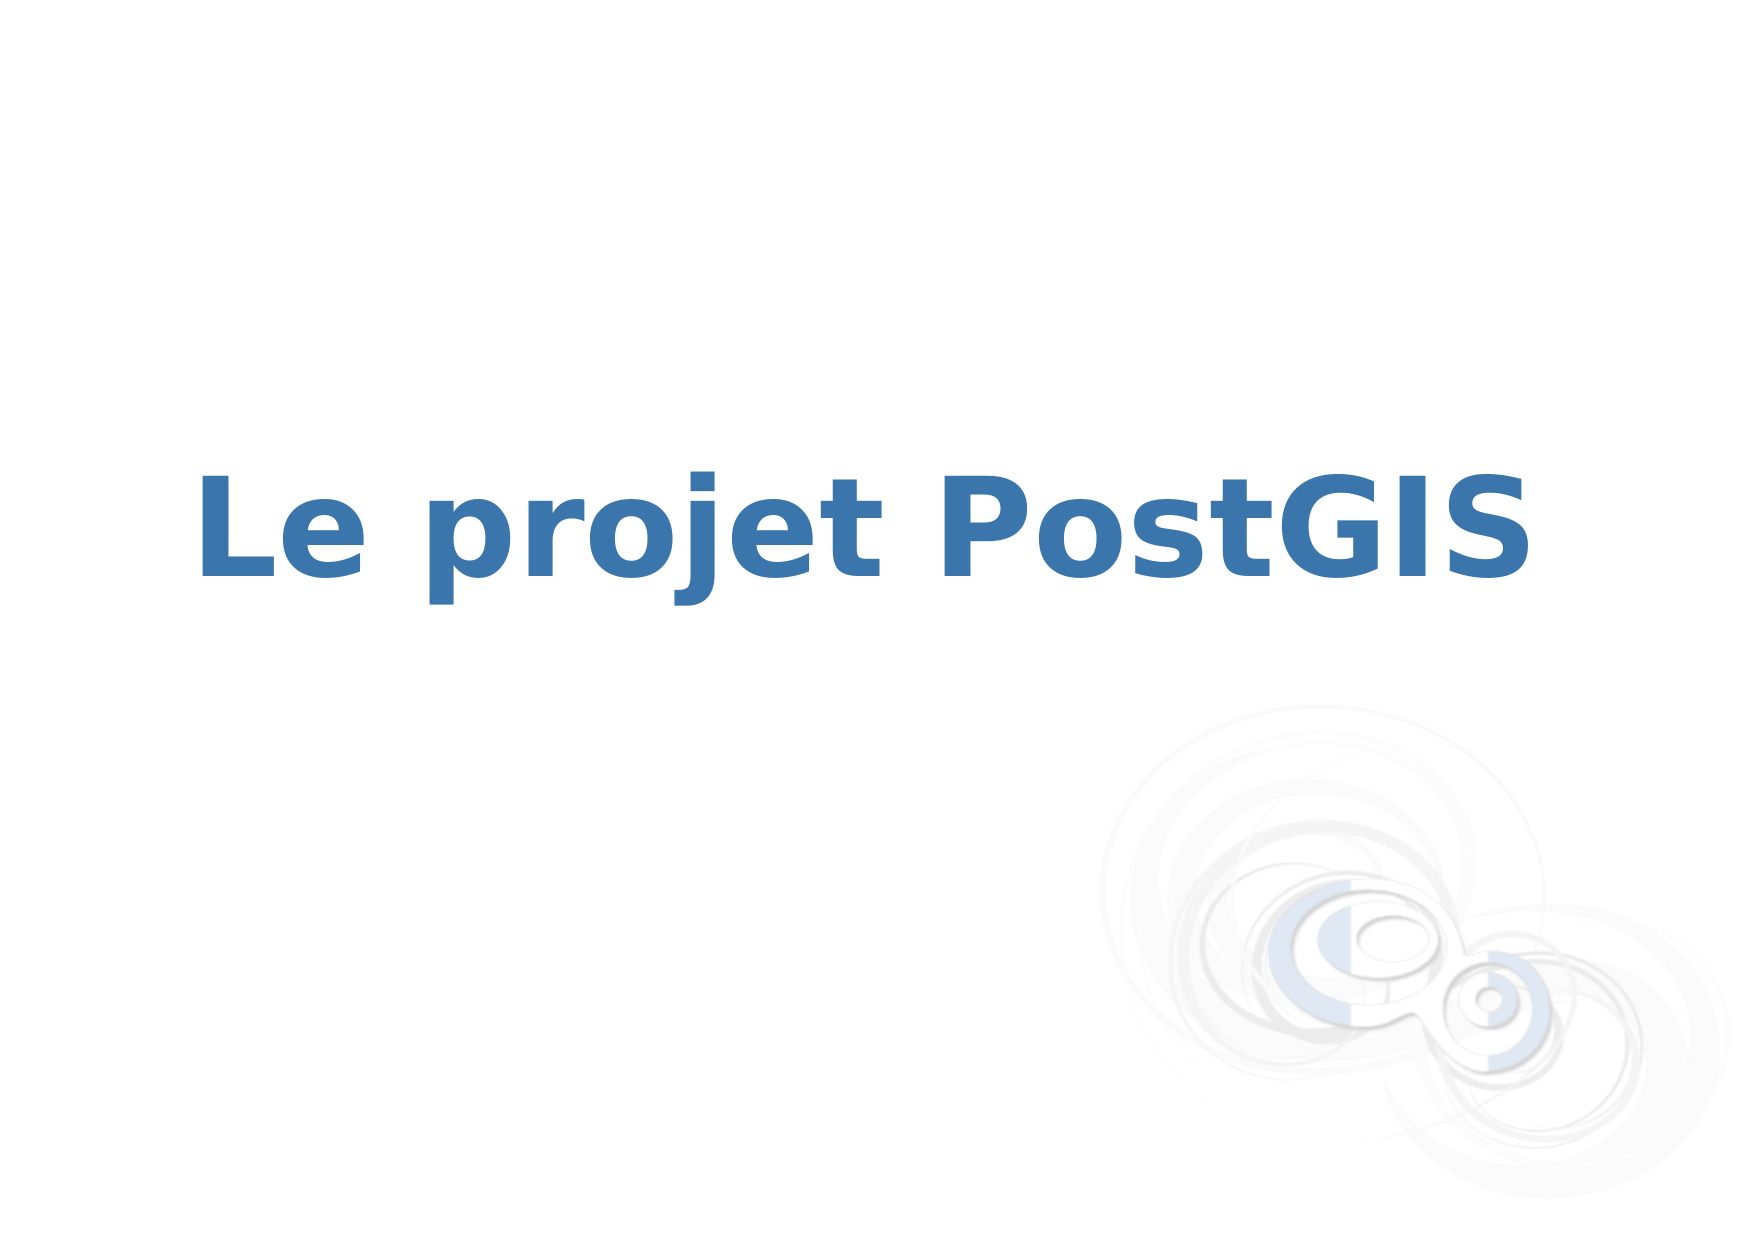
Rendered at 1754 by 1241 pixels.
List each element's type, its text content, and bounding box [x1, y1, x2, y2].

list > Shapefile GUI (shp2pgsql) > GDAL/OGR > OSM (osm2pgsql, osmosis…) [1092, 679, 1754, 1241]
title Le projet PostGIS [61, 274, 1669, 784]
